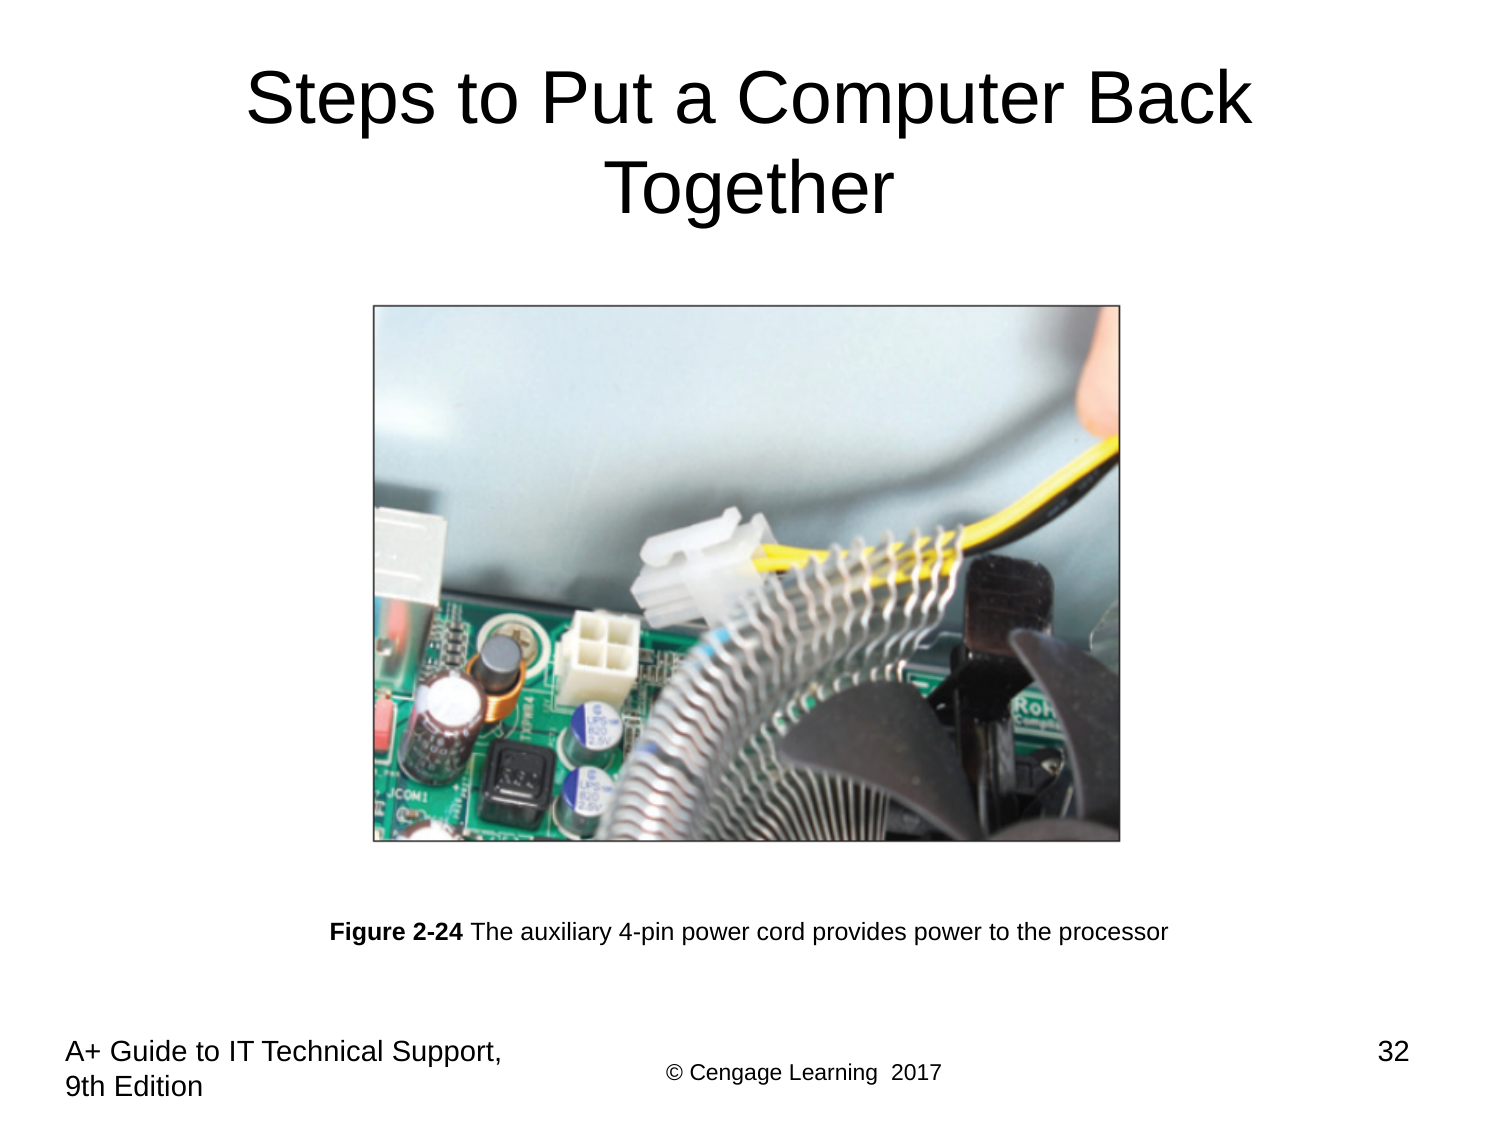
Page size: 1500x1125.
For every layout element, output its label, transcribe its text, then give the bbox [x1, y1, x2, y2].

footer A+ Guide to IT Technical Support, 9th Edition [50, 1025, 550, 1104]
title Steps to Put a Computer Back Together [75, 45, 1425, 233]
text_box Figure 2-24 The auxiliary 4-pin power cord provides power to the processor [314, 908, 1186, 954]
picture [367, 296, 1133, 850]
slide_number <number> [1074, 1024, 1425, 1103]
